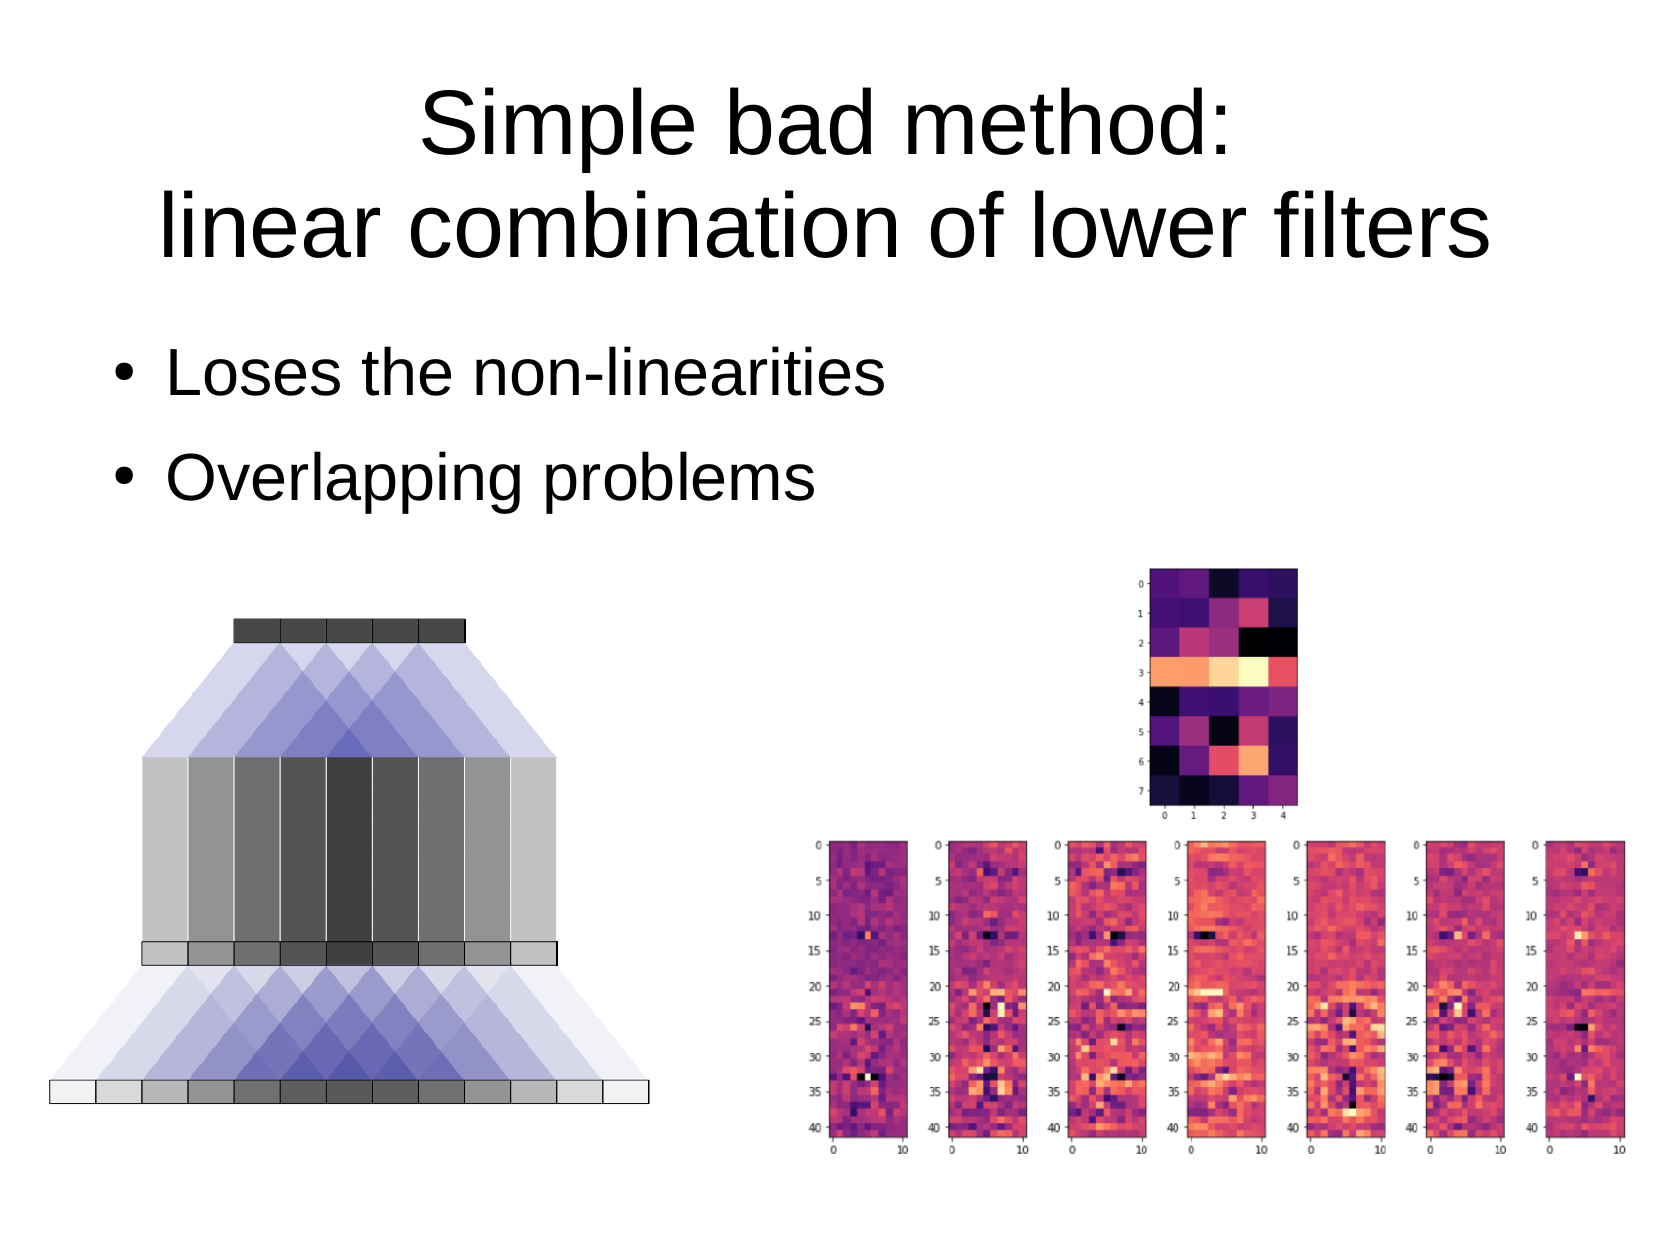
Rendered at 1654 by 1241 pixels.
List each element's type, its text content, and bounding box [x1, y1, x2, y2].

picture [1133, 566, 1300, 822]
picture [803, 832, 1642, 1170]
picture [23, 614, 650, 1111]
title Simple bad method: linear combination of lower filters [82, 70, 1571, 278]
list Loses the non-linearities Overlapping problems [94, 231, 1583, 567]
